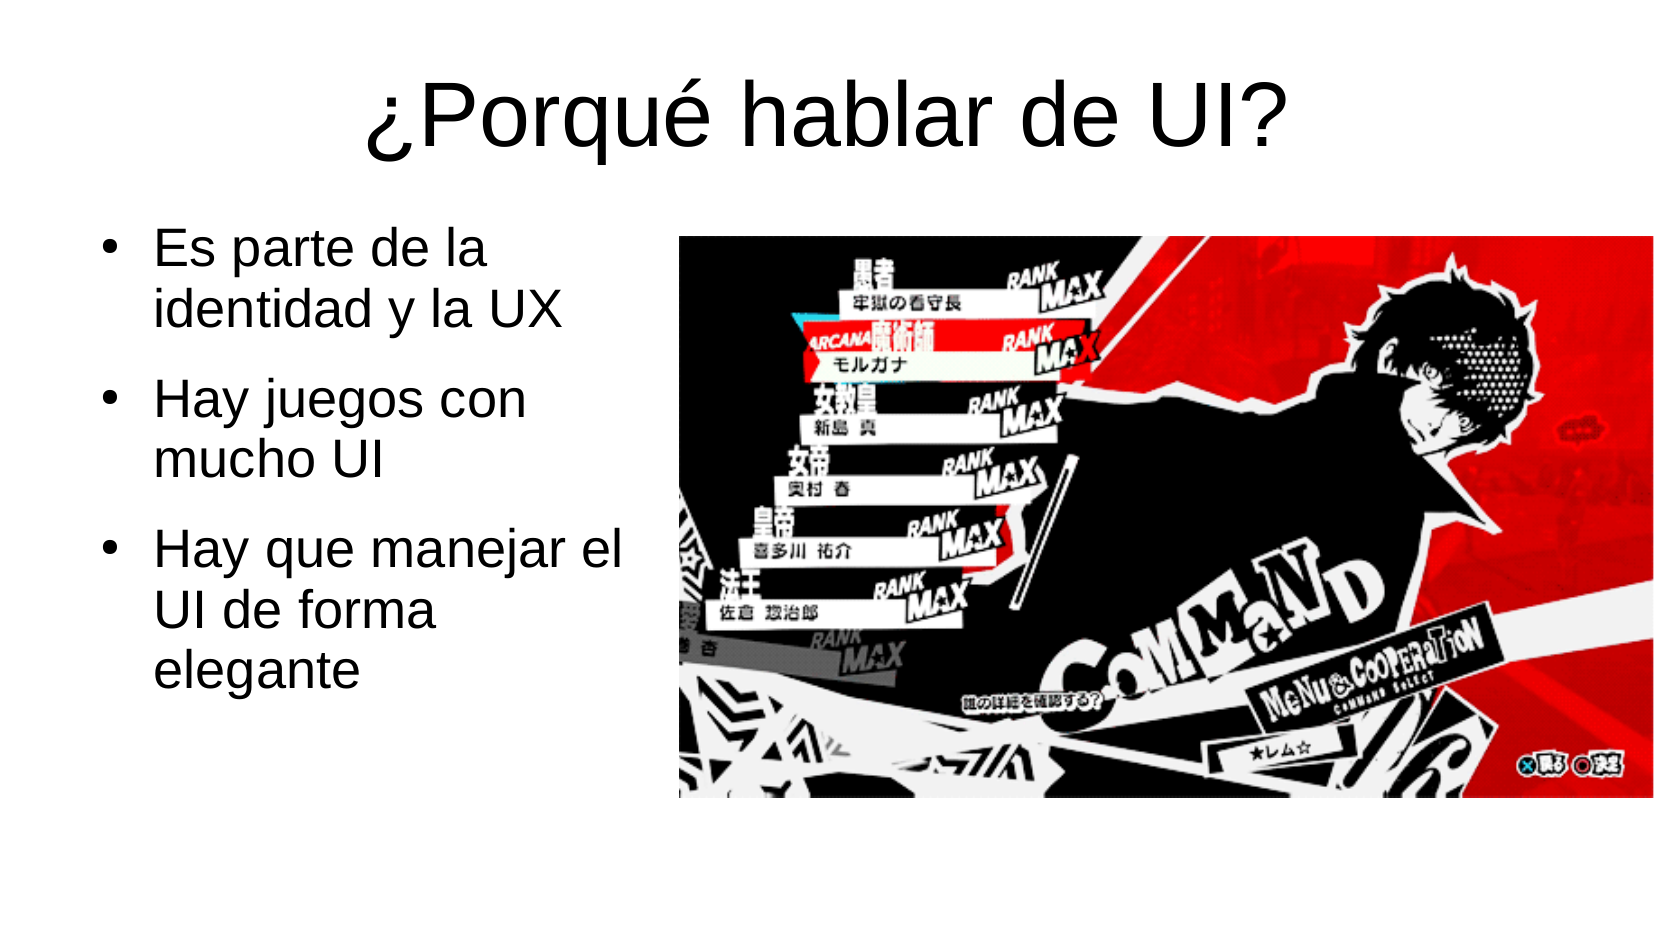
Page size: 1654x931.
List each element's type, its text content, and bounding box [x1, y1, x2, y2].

picture [679, 236, 1654, 798]
list Es parte de la identidad y la UX Hay juegos con mucho UI Hay que manejar el UI de forma elegante [82, 217, 650, 758]
title ¿Porqué hablar de UI? [82, 37, 1571, 193]
